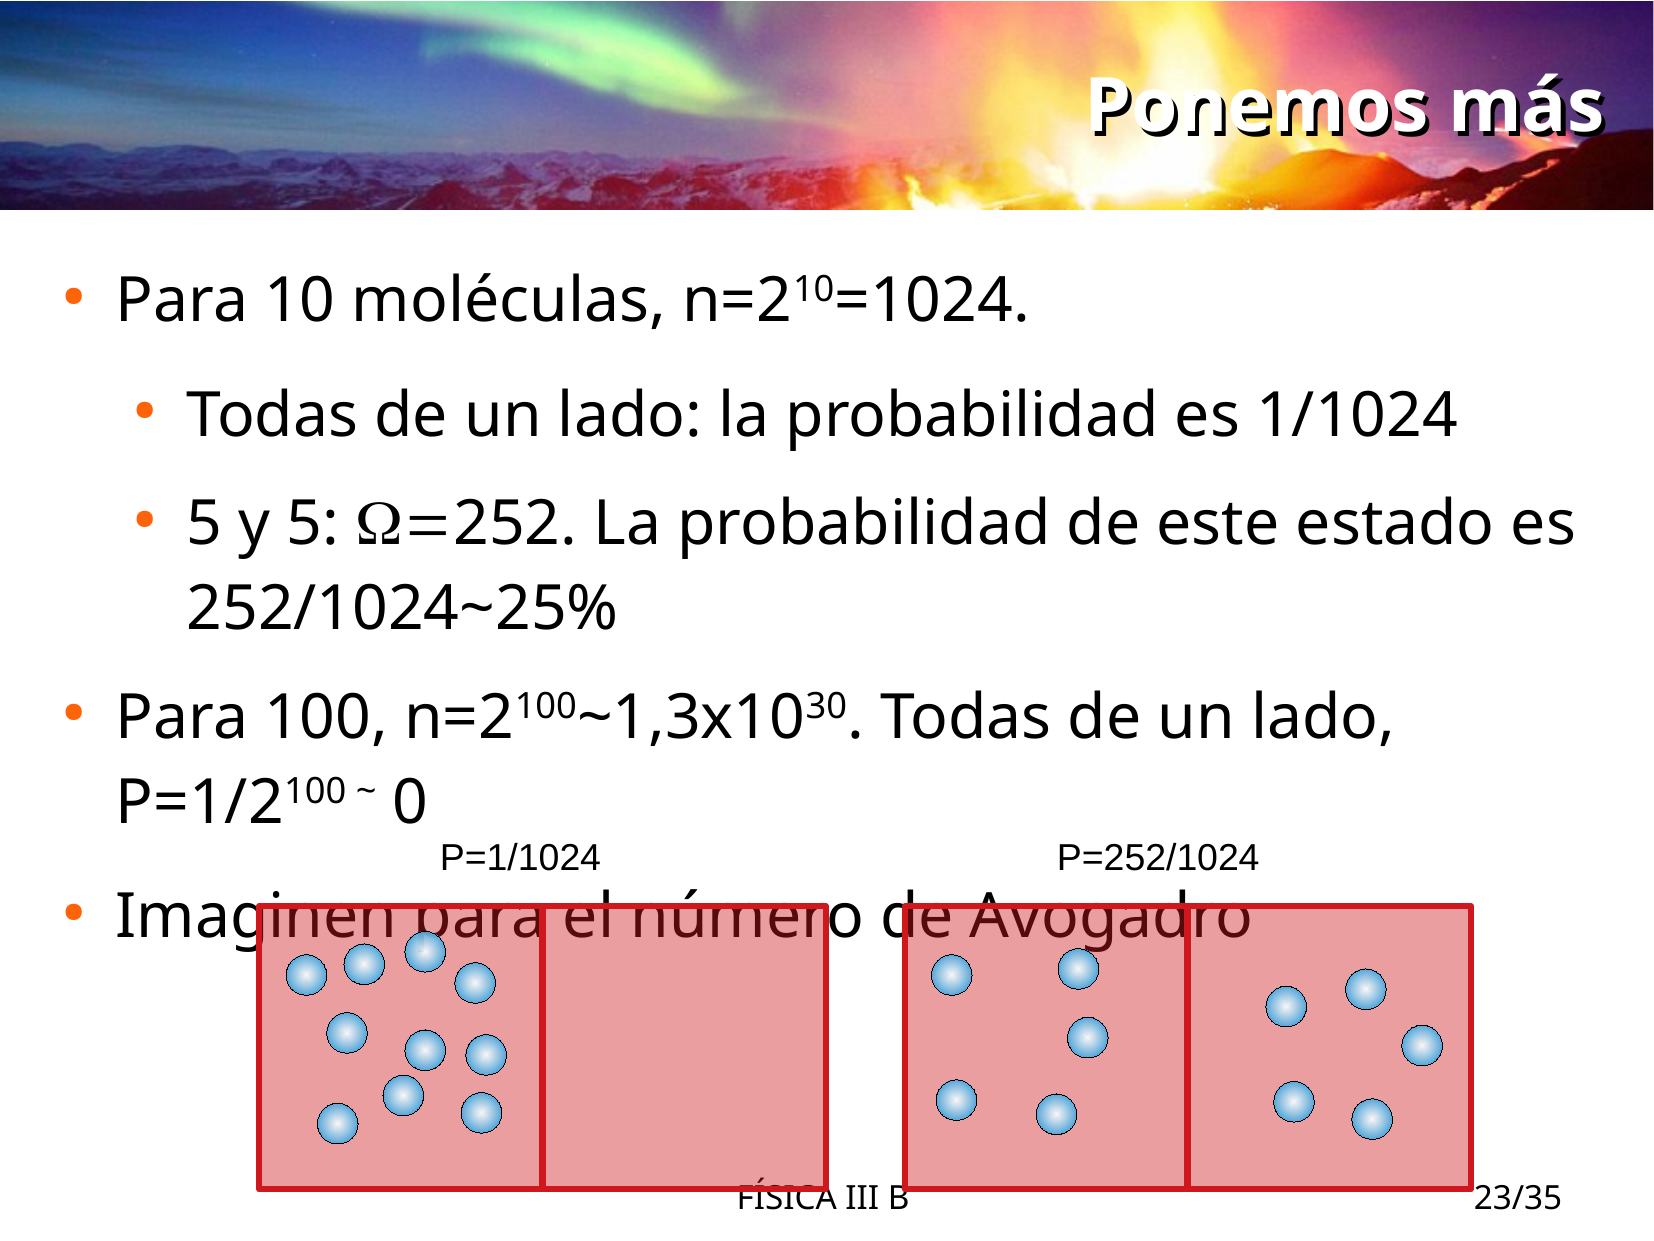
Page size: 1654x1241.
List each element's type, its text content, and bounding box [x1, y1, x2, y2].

text_box [259, 906, 826, 1190]
text_box P=252/1024 [1042, 828, 1383, 915]
picture [0, 1, 1654, 210]
text_box [904, 906, 1472, 1190]
text_box P=1/1024 [425, 828, 695, 915]
title Ponemos más [45, 15, 1606, 191]
list Para 10 moléculas, n=210=1024. Todas de un lado: la probabilidad es 1/1024 5 y 5: W=252. La probabilidad de este estado es 252/1024~25% Para 100, n=2100~1,3x1030. Todas de un lado, P=1/2100 ~ 0 Imaginen para el número de Avogadro [45, 255, 1606, 1156]
